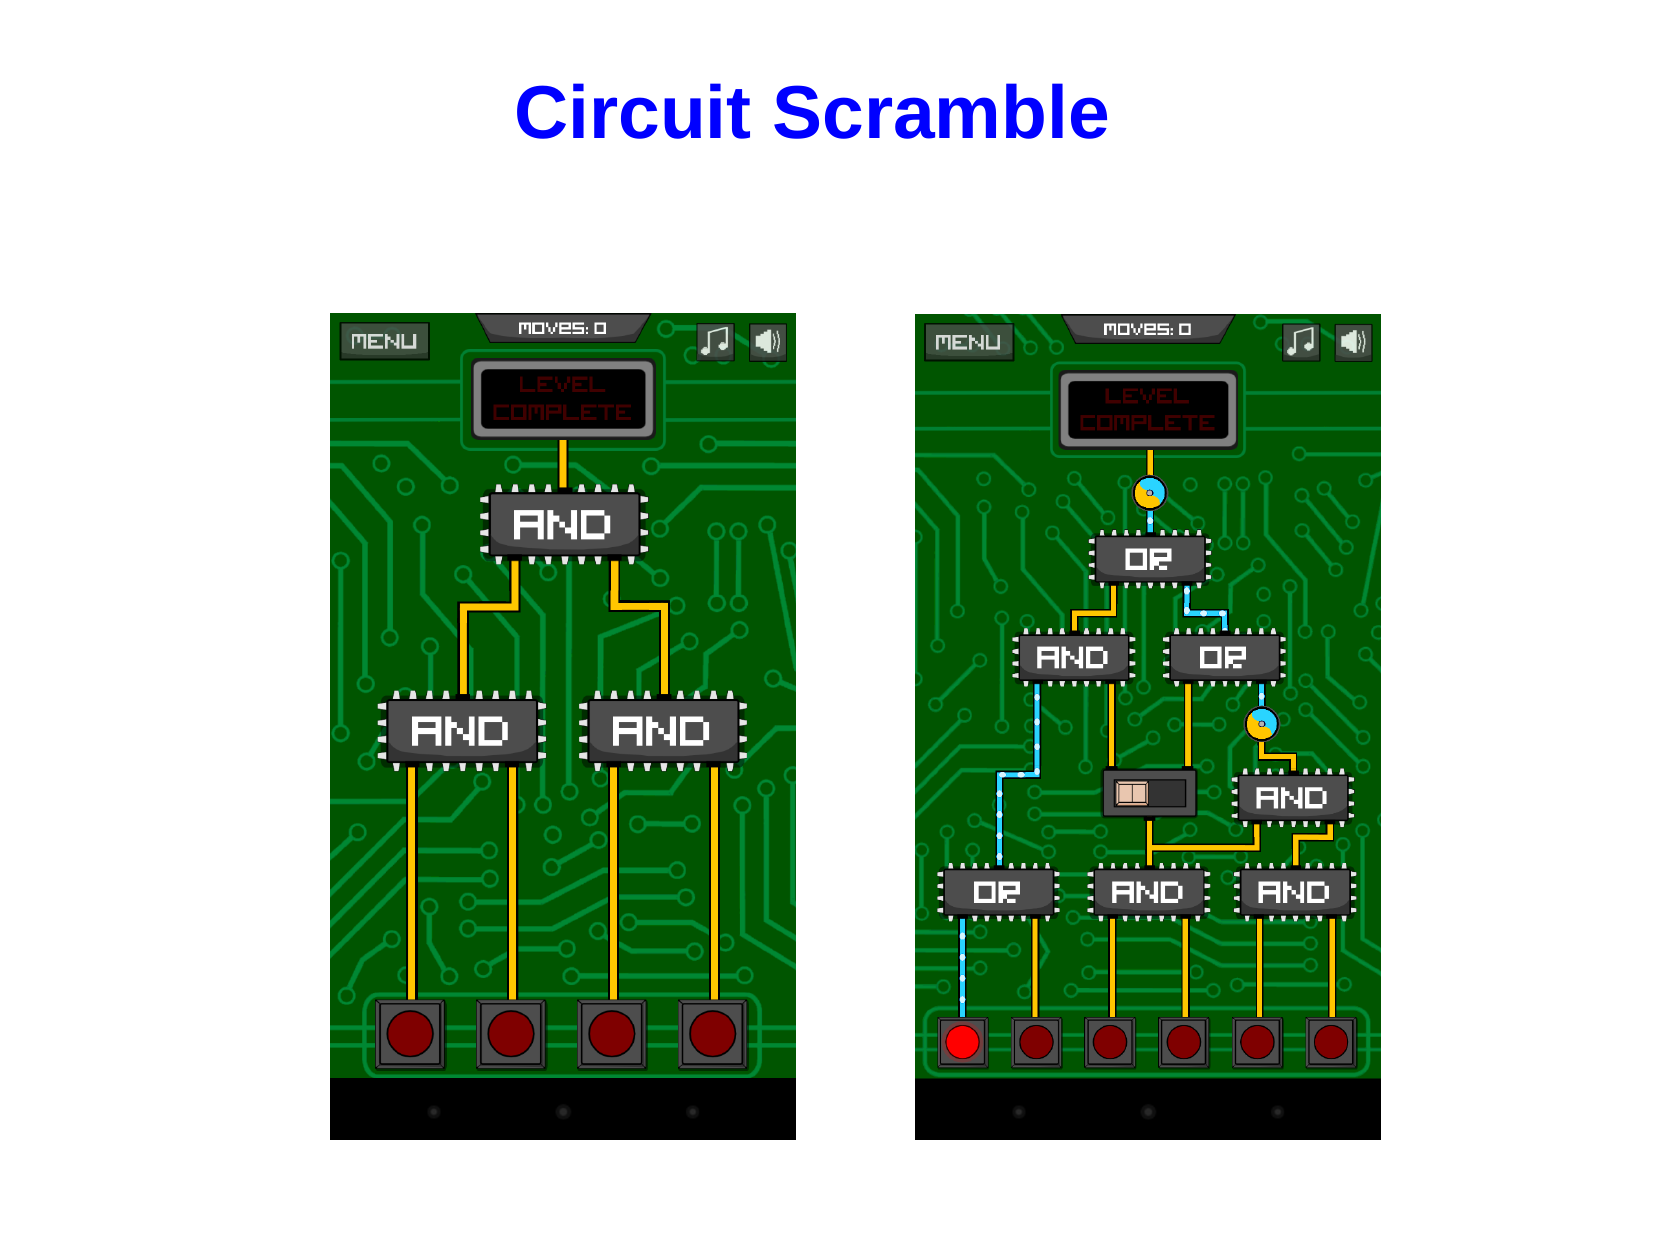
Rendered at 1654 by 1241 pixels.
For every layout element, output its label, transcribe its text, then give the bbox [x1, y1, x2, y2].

picture [330, 313, 796, 1141]
text_box Circuit Scramble [64, 60, 1561, 166]
picture [915, 314, 1381, 1141]
